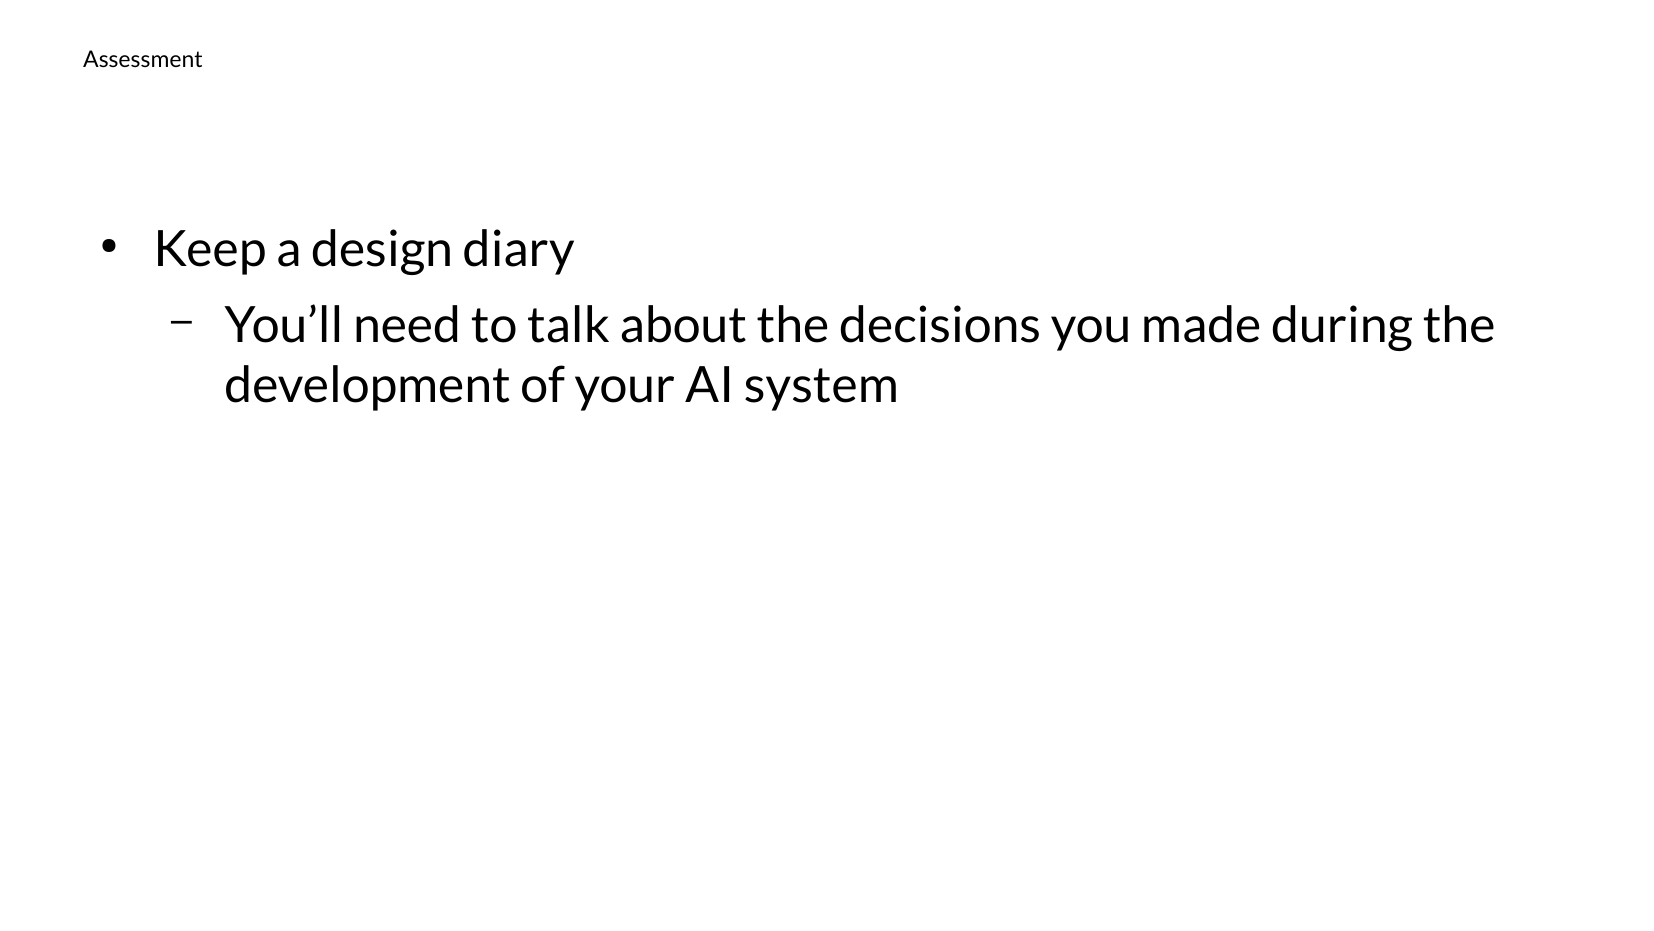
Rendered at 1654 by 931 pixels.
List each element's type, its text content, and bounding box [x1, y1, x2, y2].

title Assessment [83, 0, 1571, 119]
list Keep a design diary You’ll need to talk about the decisions you made during the development of your AI system [82, 217, 1571, 839]
